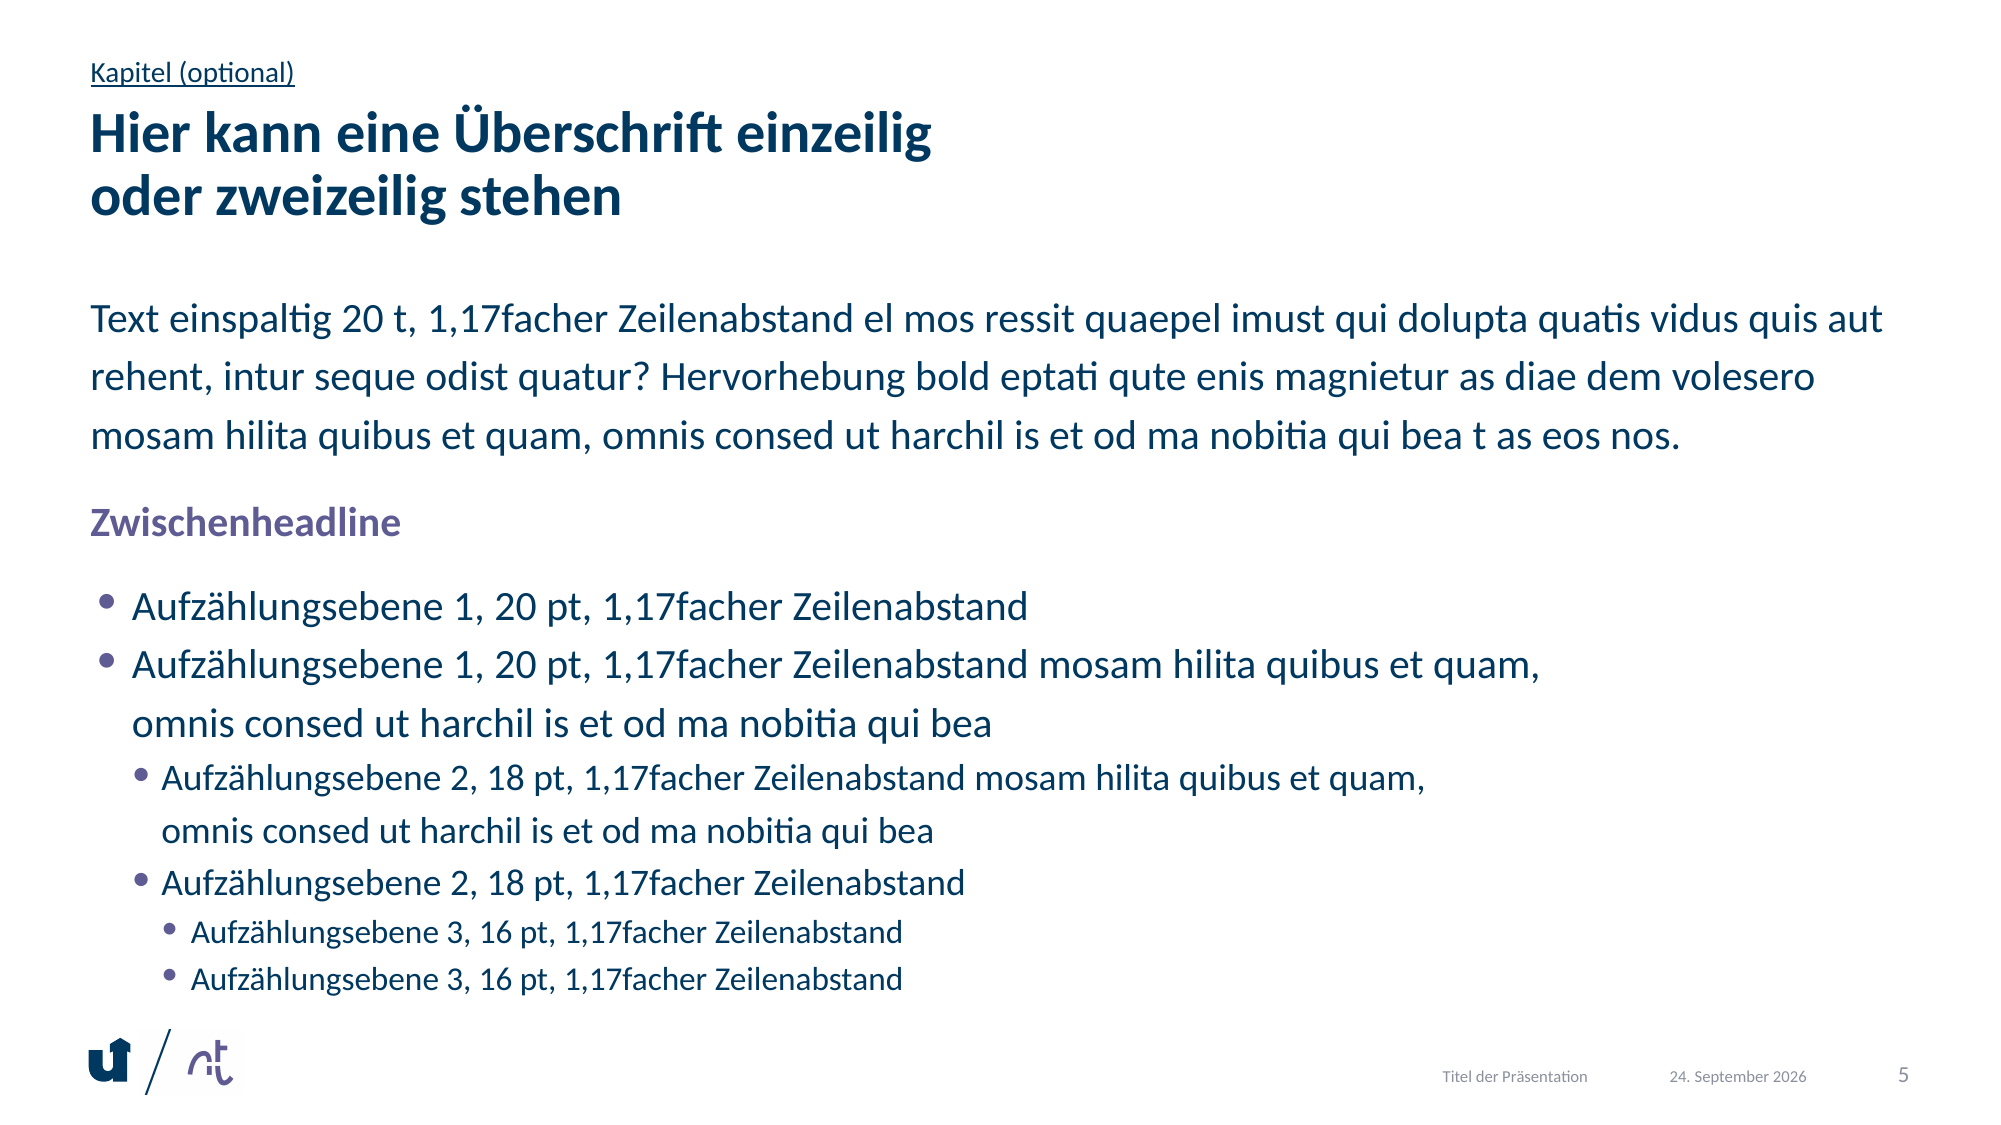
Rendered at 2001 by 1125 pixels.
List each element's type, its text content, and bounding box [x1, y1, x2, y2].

list Text einspaltig 20 t, 1,17facher Zeilenabstand el mos ressit quaepel imust qui dolupta quatis vidus quis aut rehent, intur seque odist quatur? Hervorhebung bold eptati qute enis magnietur as diae dem volesero mosam hilita quibus et quam, omnis consed ut harchil is et od ma nobitia qui bea t as eos nos. Zwischenheadline Aufzählungsebene 1, 20 pt, 1,17facher Zeilenabstand Aufzählungsebene 1, 20 pt, 1,17facher Zeilenabstand mosam hilita quibus et quam, omnis consed ut harchil is et od ma nobitia qui bea Aufzählungsebene 2, 18 pt, 1,17facher Zeilenabstand mosam hilita quibus et quam, omnis consed ut harchil is et od ma nobitia qui bea Aufzählungsebene 2, 18 pt, 1,17facher Zeilenabstand Aufzählungsebene 3, 16 pt, 1,17facher Zeilenabstand Aufzählungsebene 3, 16 pt, 1,17facher Zeilenabstand [90, 279, 1910, 1012]
list Kapitel (optional) [90, 42, 1910, 90]
picture [139, 1029, 244, 1095]
title Hier kann eine Überschrift einzeilig oder zweizeilig stehen [90, 101, 1910, 244]
